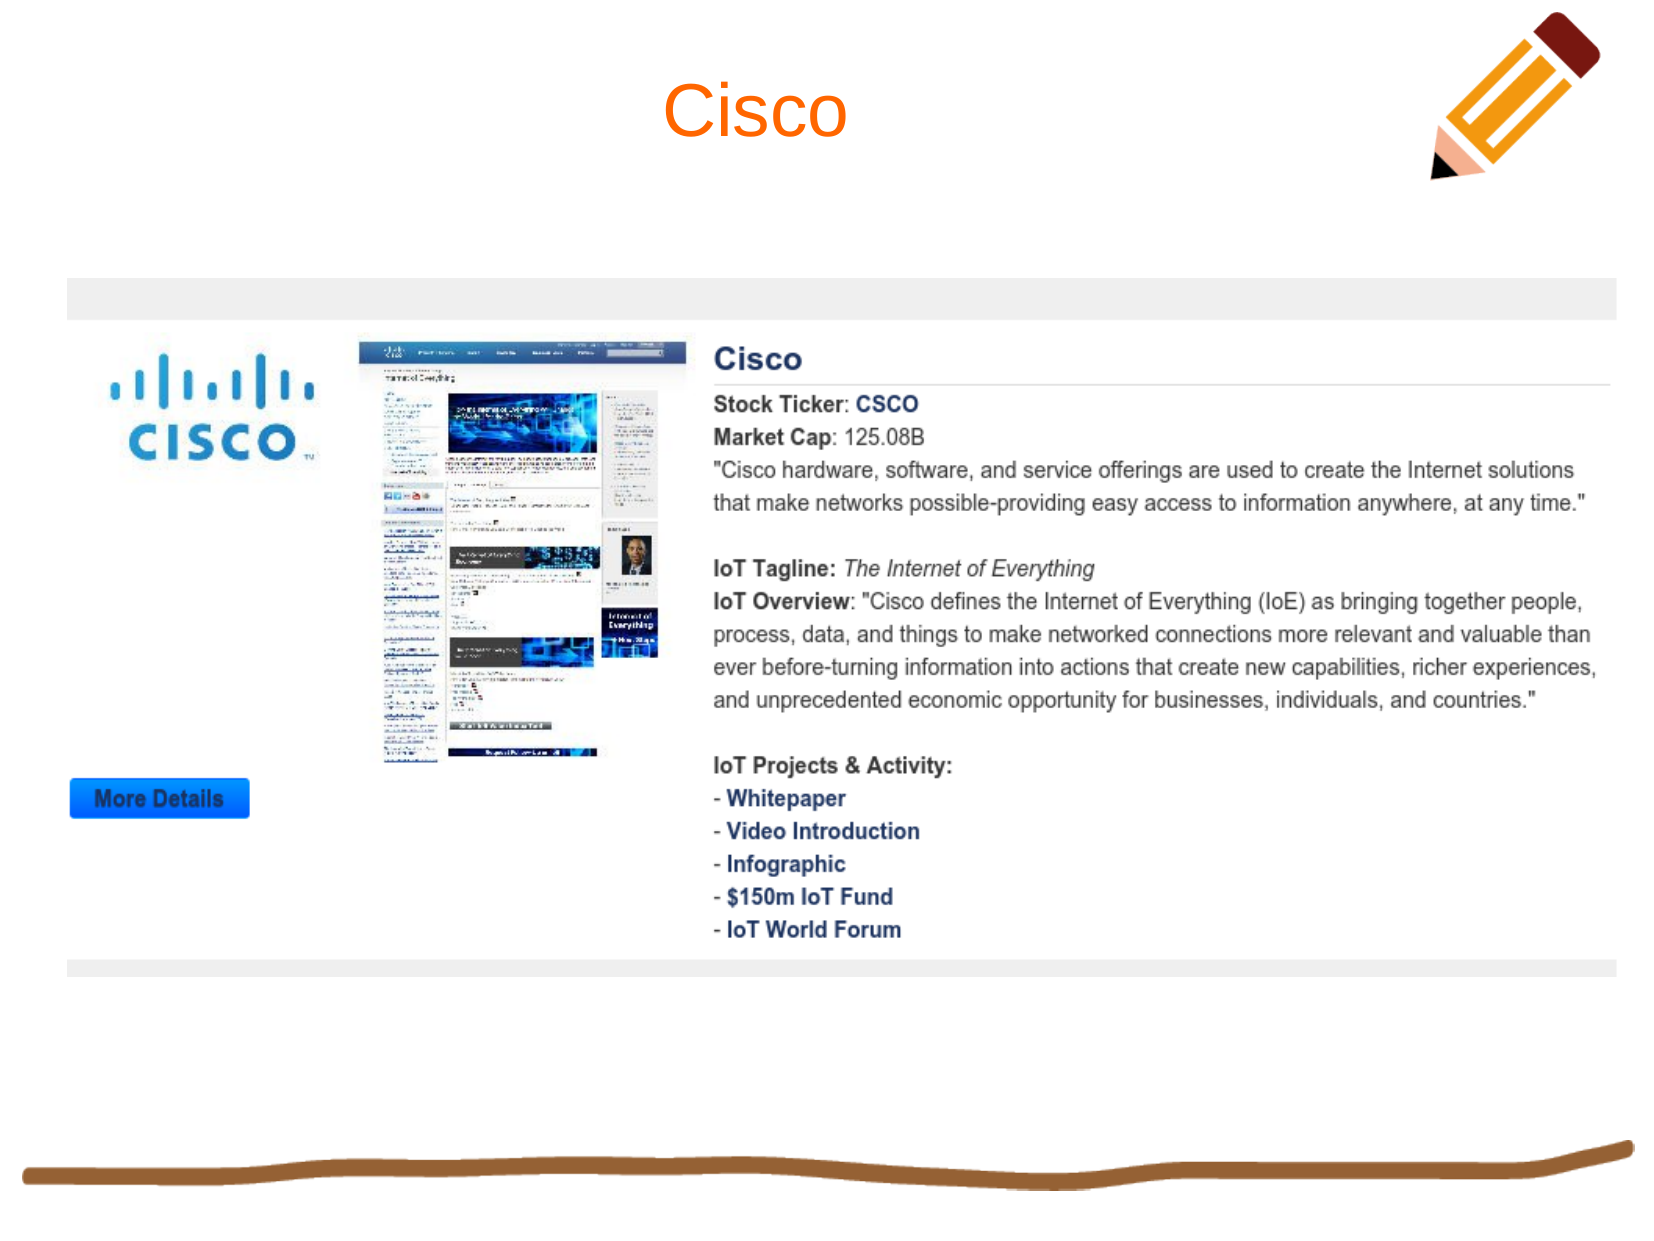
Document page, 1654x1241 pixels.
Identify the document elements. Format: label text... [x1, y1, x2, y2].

title Cisco [82, 49, 1430, 172]
picture [22, 1140, 1635, 1191]
picture [67, 278, 1620, 977]
picture [1430, 12, 1601, 181]
